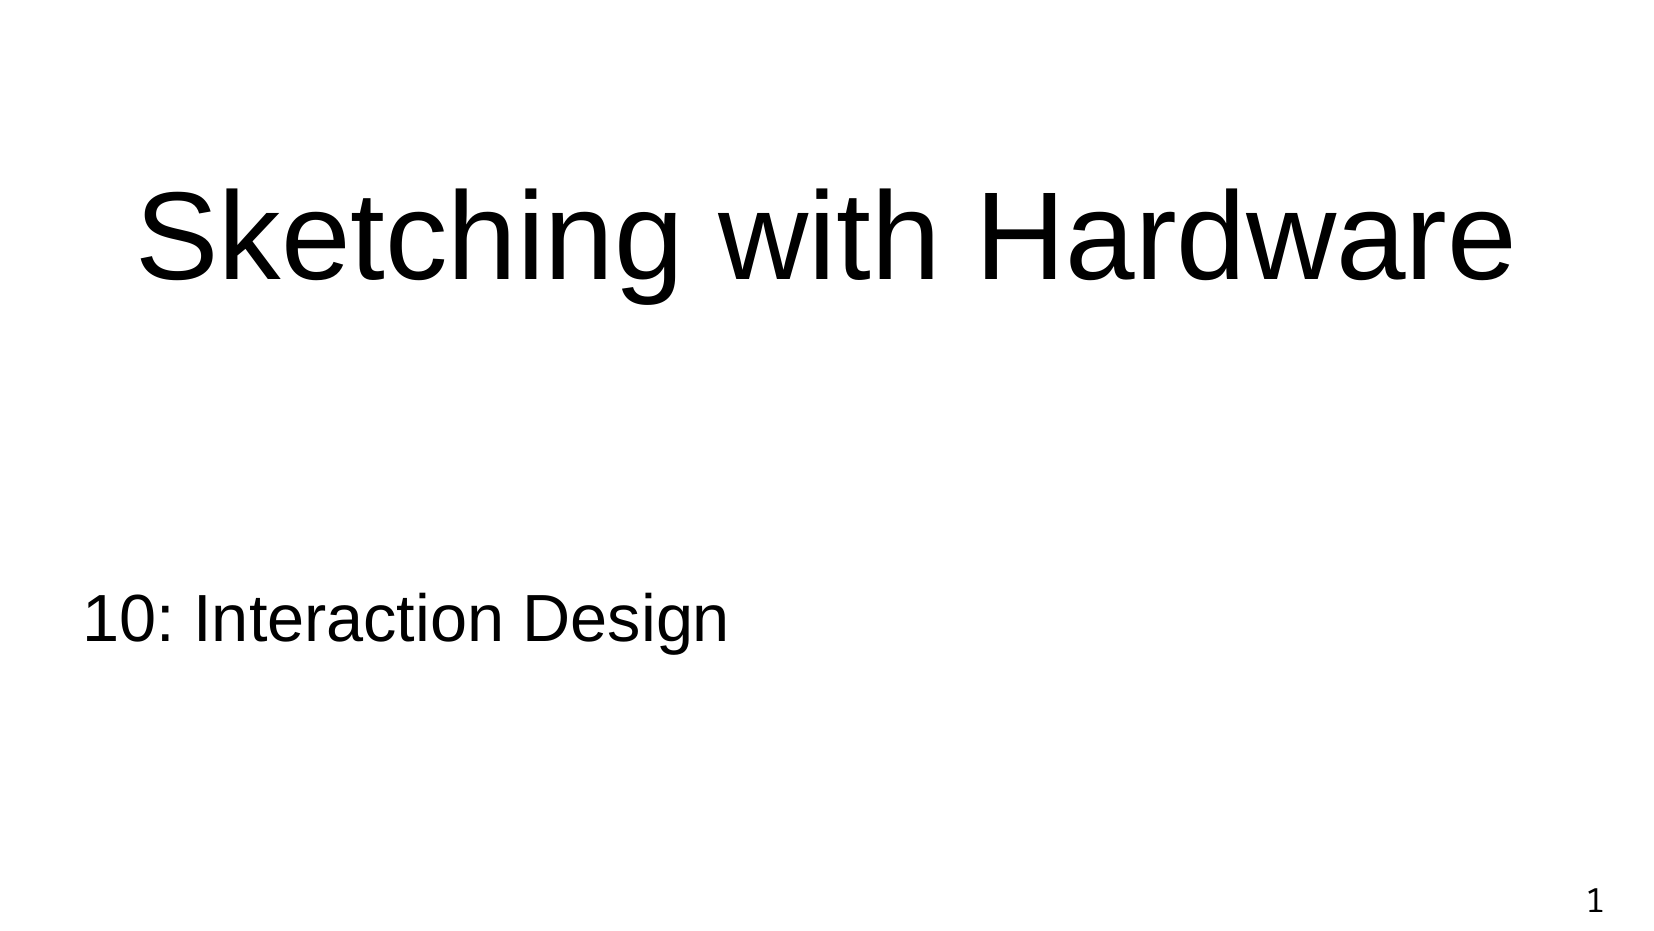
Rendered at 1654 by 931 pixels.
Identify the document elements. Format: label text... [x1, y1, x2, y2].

subtitle 10: Interaction Design [82, 480, 1571, 758]
title Sketching with Hardware [82, 37, 1571, 436]
